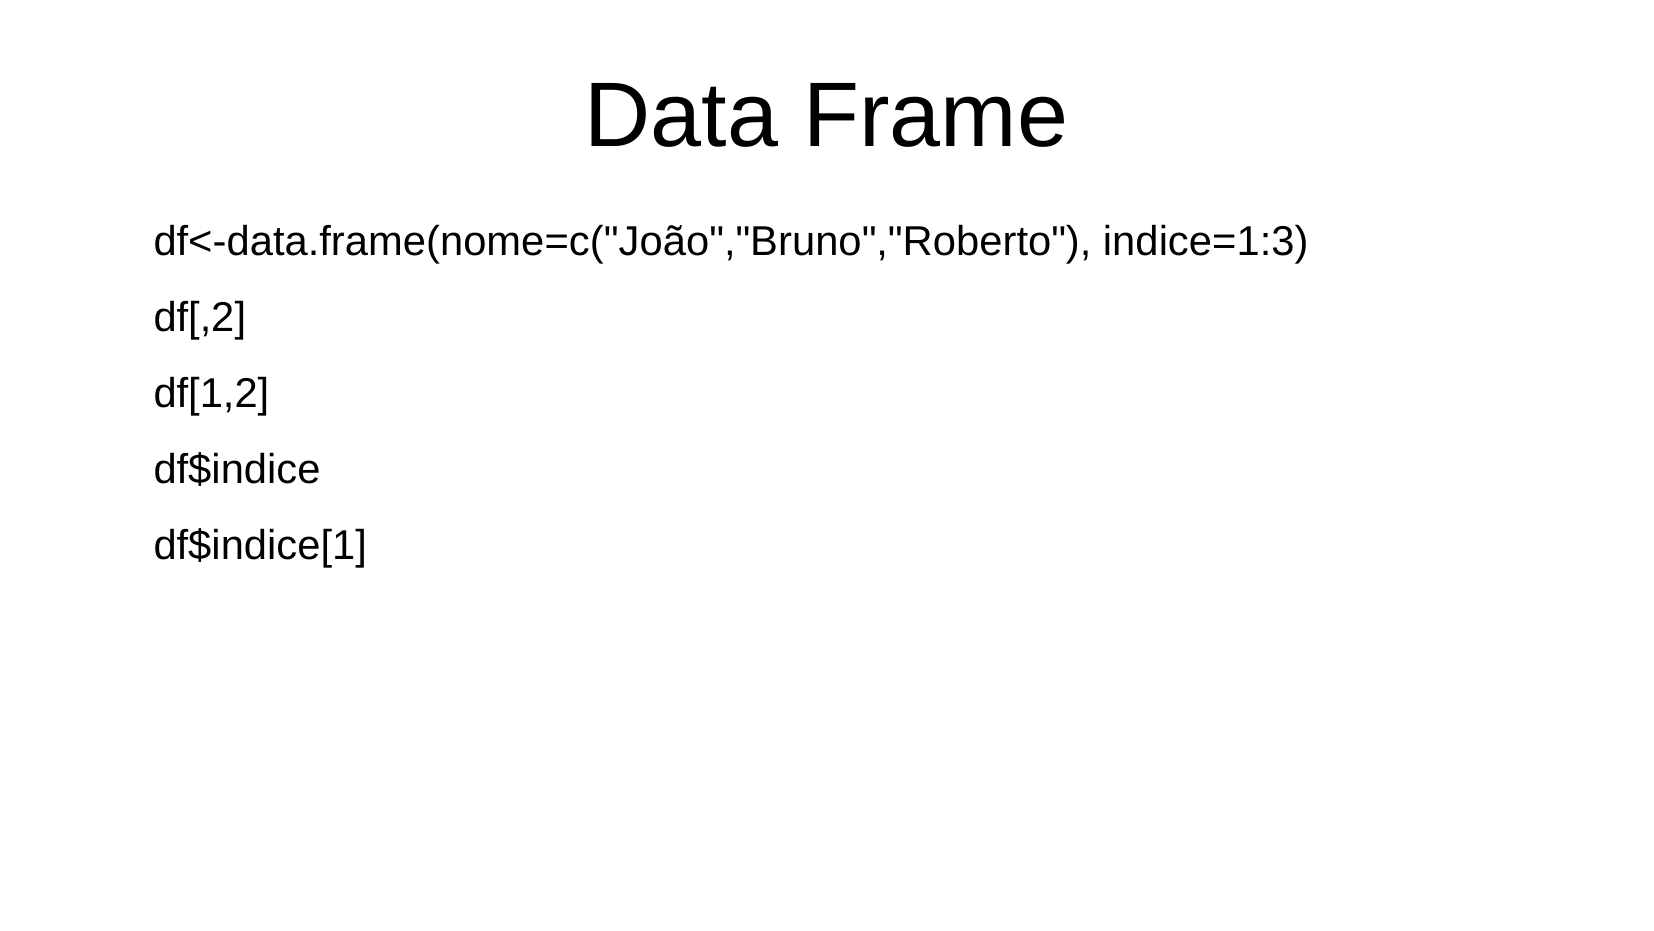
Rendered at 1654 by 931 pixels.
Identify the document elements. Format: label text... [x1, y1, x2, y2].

list df<-data.frame(nome=c("João","Bruno","Roberto"), indice=1:3) df[,2] df[1,2] df$indice df$indice[1] [82, 217, 1571, 758]
title Data Frame [82, 37, 1571, 193]
